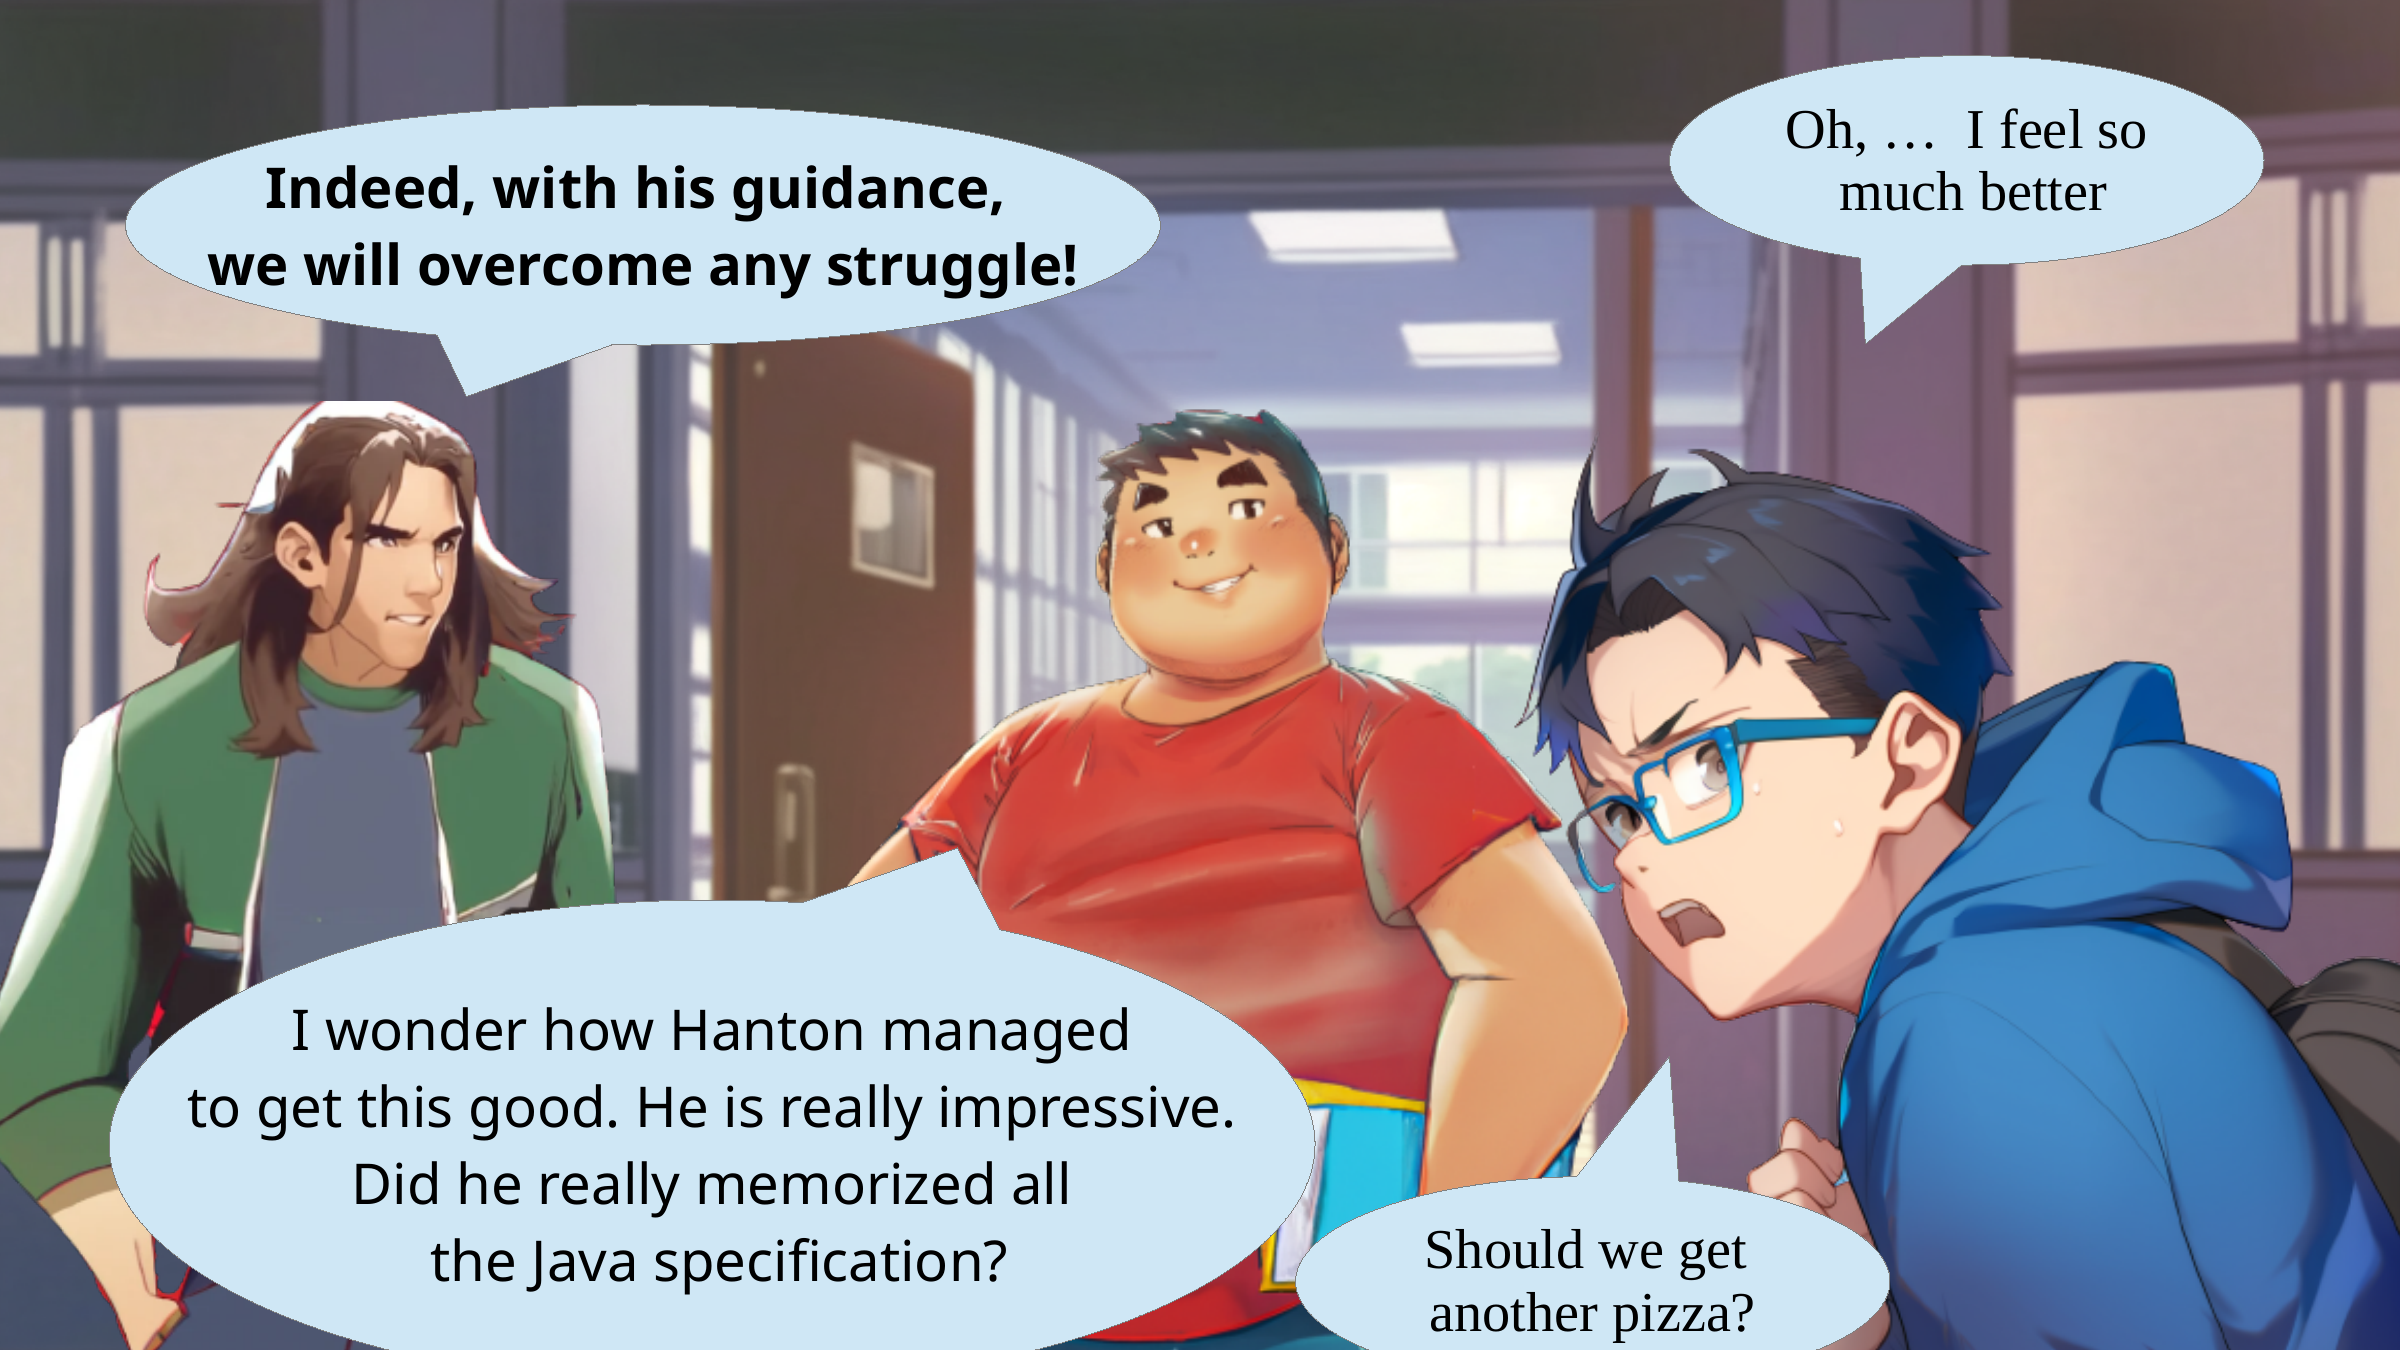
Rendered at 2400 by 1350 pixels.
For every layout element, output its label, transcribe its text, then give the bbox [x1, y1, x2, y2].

text_box Should we get another pizza? [1295, 1056, 1890, 1350]
text_box Oh, … I feel so much better [1669, 55, 2265, 344]
picture [0, 0, 2400, 1350]
text_box I wonder how Hanton managed to get this good. He is really impressive. Did he really memorized all the Java specification? [109, 847, 1316, 1350]
text_box Indeed, with his guidance, we will overcome any struggle! [125, 104, 1161, 397]
